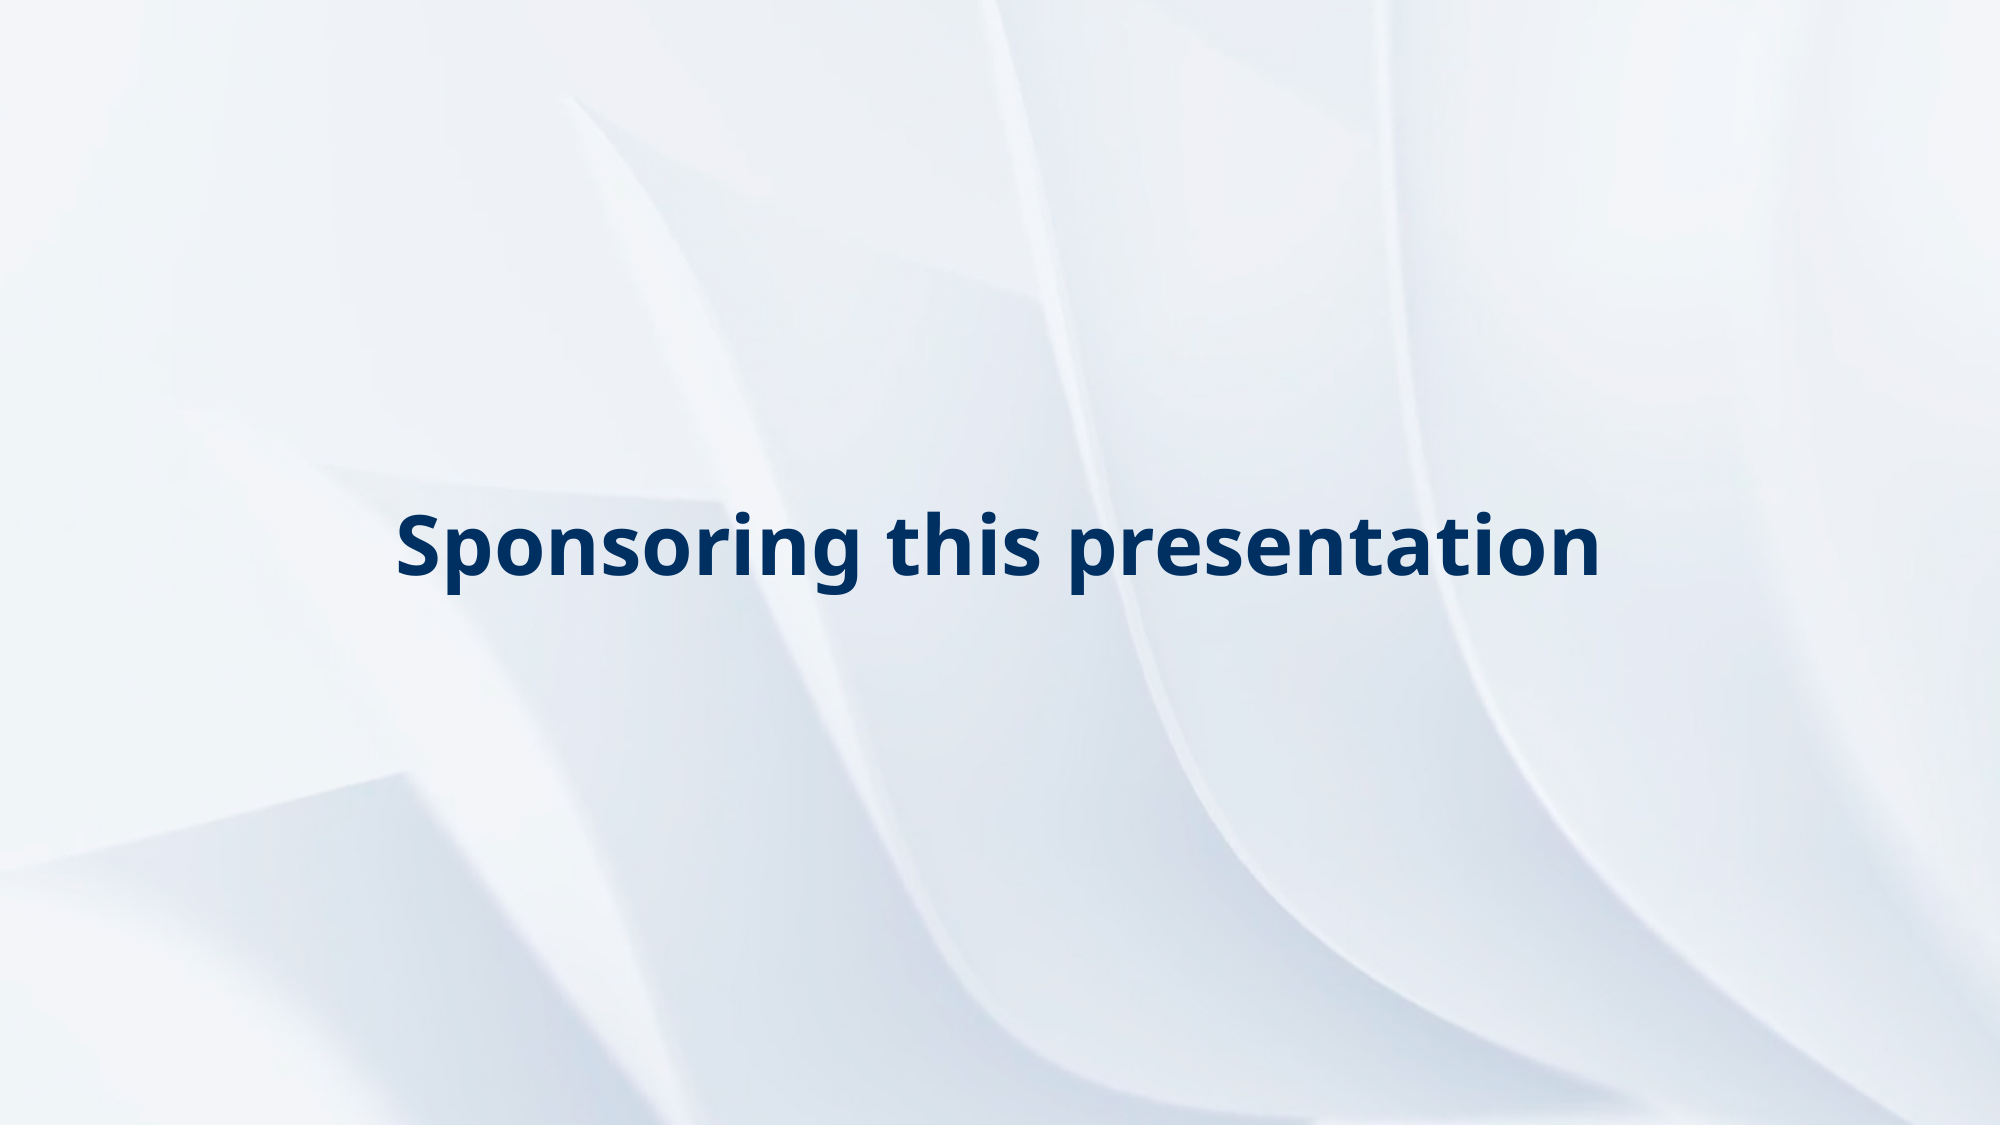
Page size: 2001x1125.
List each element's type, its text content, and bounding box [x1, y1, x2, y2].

picture [0, 0, 2000, 1125]
title Sponsoring this presentation [133, 524, 1867, 601]
